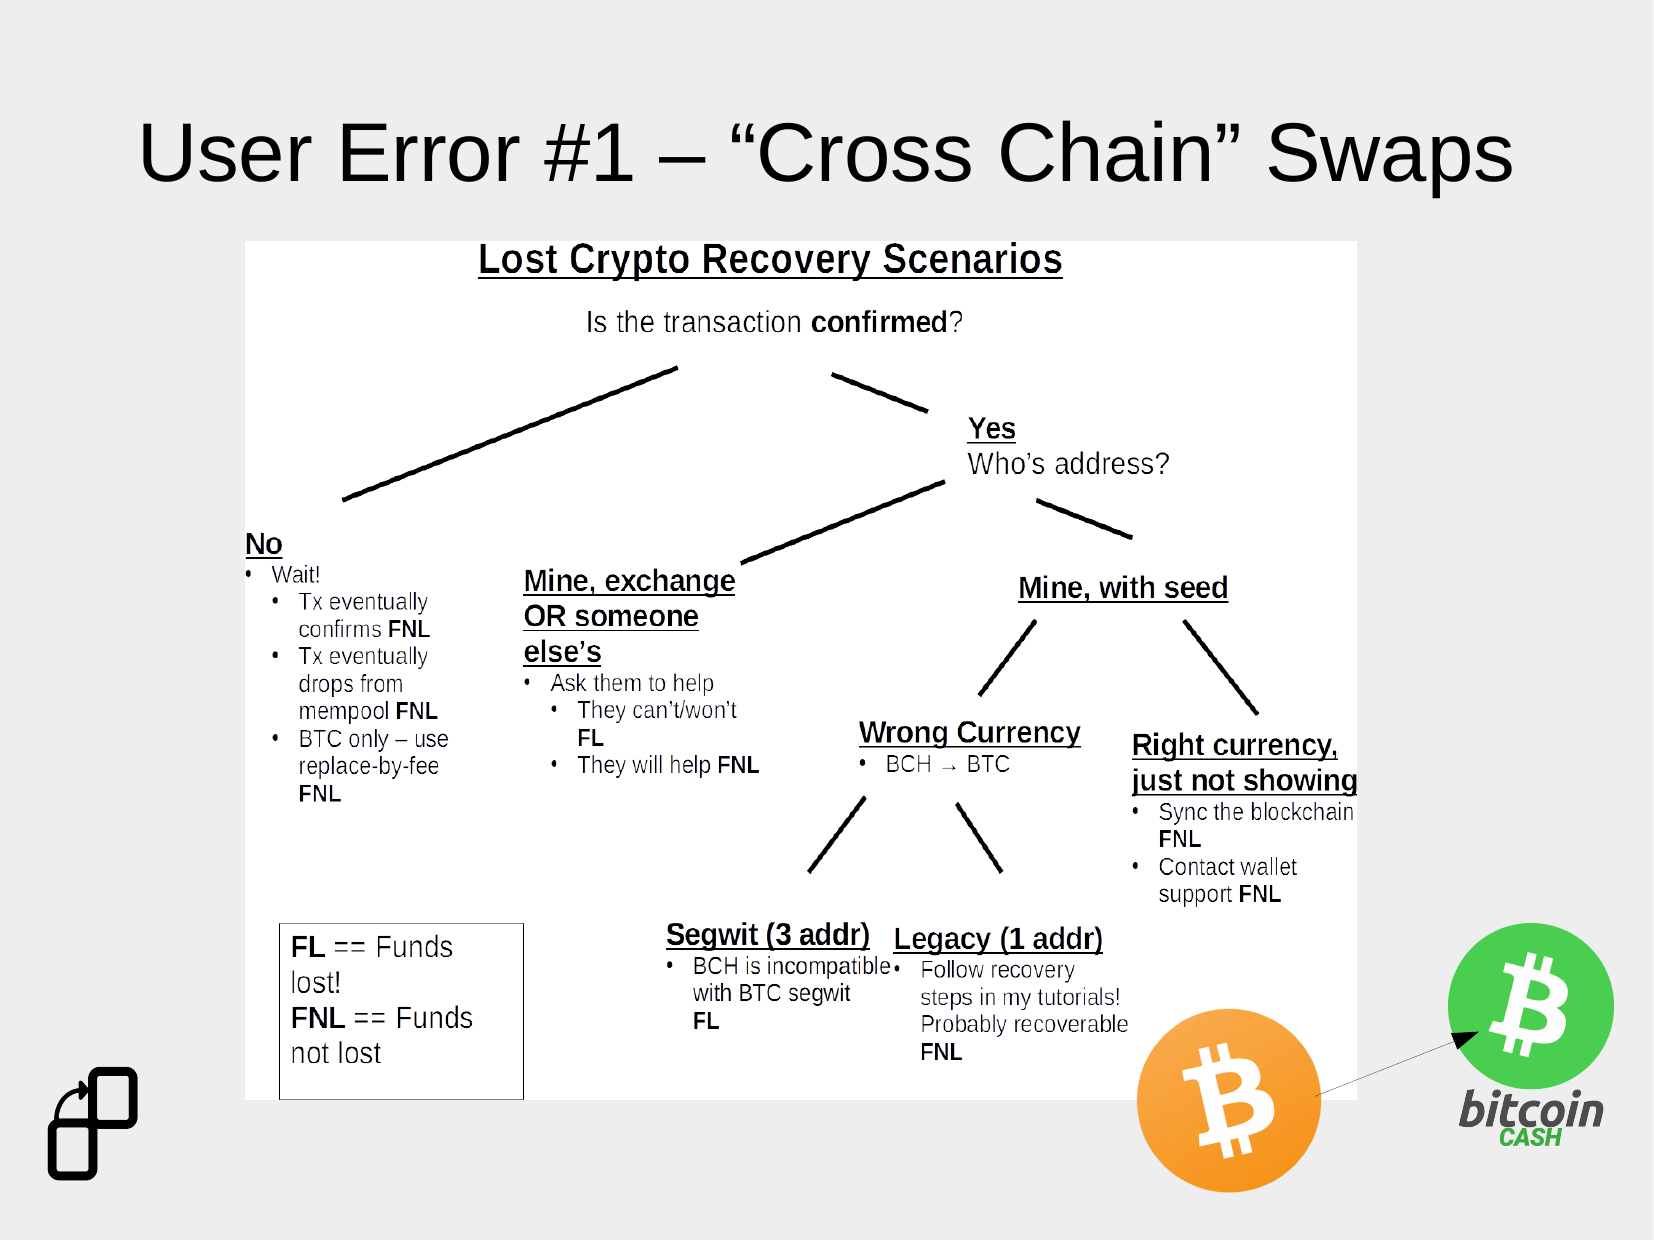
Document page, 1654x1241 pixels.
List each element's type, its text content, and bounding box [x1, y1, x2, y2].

title User Error #1 – “Cross Chain” Swaps [82, 49, 1571, 257]
picture [30, 1062, 153, 1186]
picture [1448, 923, 1614, 1147]
picture [245, 241, 1357, 1224]
